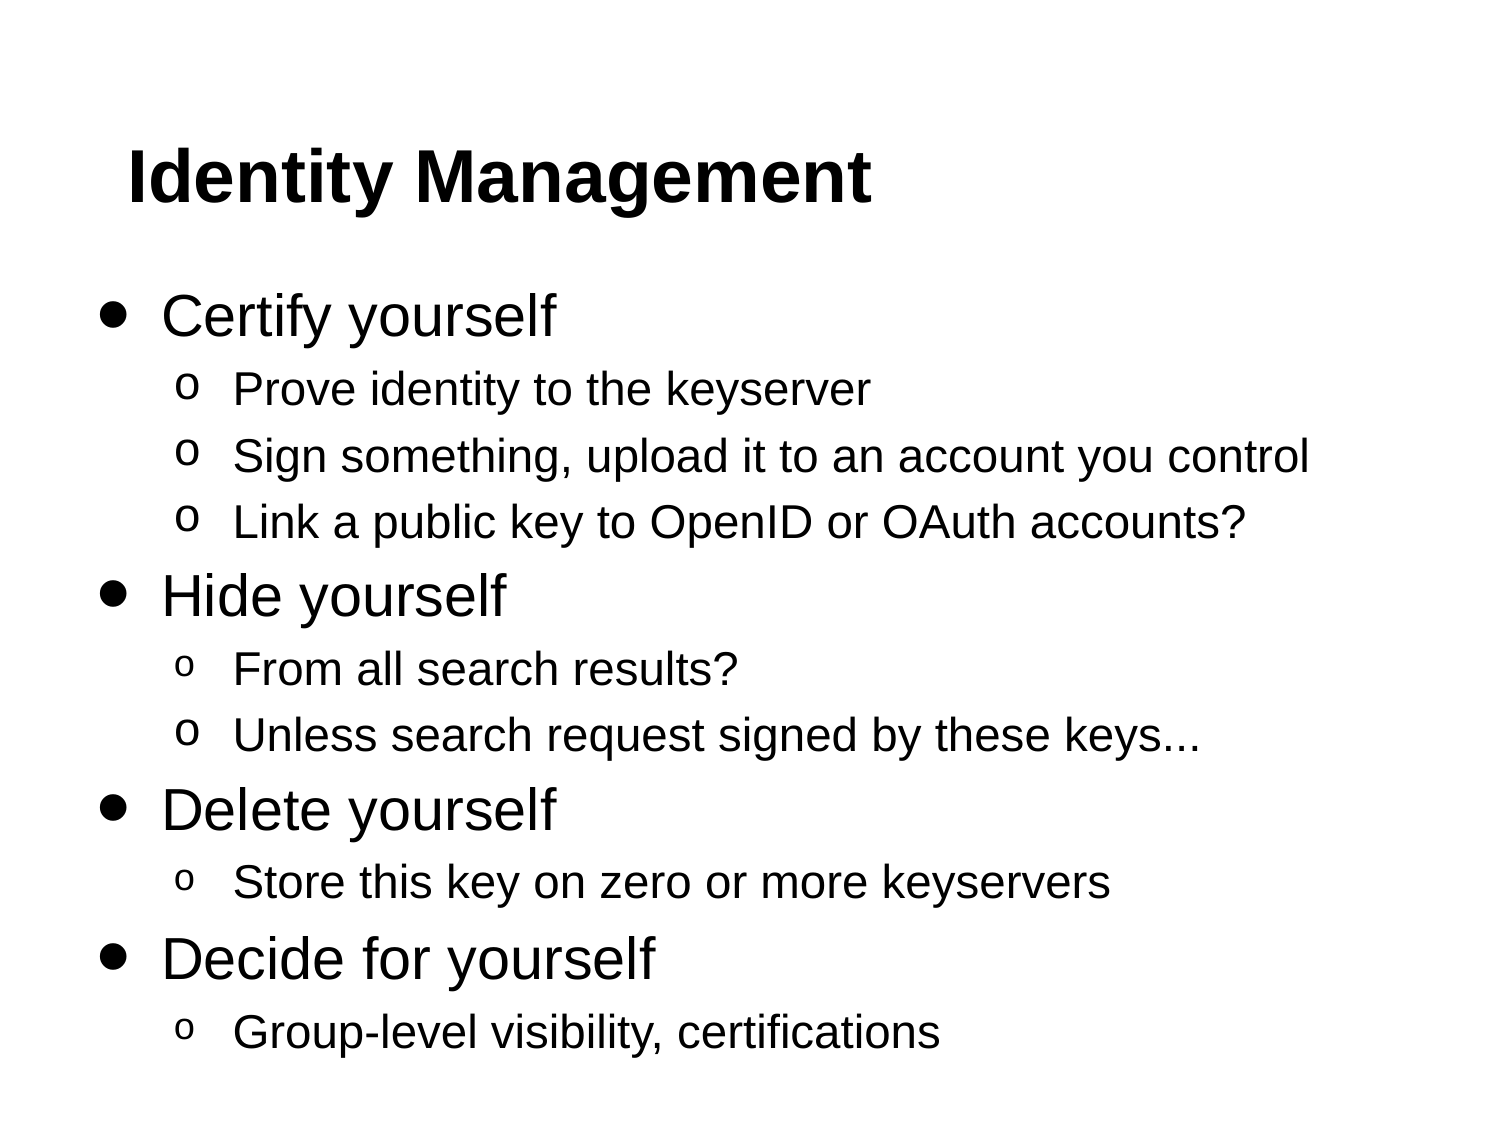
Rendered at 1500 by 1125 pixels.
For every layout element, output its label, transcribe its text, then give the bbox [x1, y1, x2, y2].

title Identity Management [75, 45, 1425, 233]
list Certify yourself Prove identity to the keyserver Sign something, upload it to an account you control Link a public key to OpenID or OAuth accounts? Hide yourself From all search results? Unless search request signed by these keys... Delete yourself Store this key on zero or more keyservers Decide for yourself Group-level visibility, certifications [75, 262, 1425, 1078]
